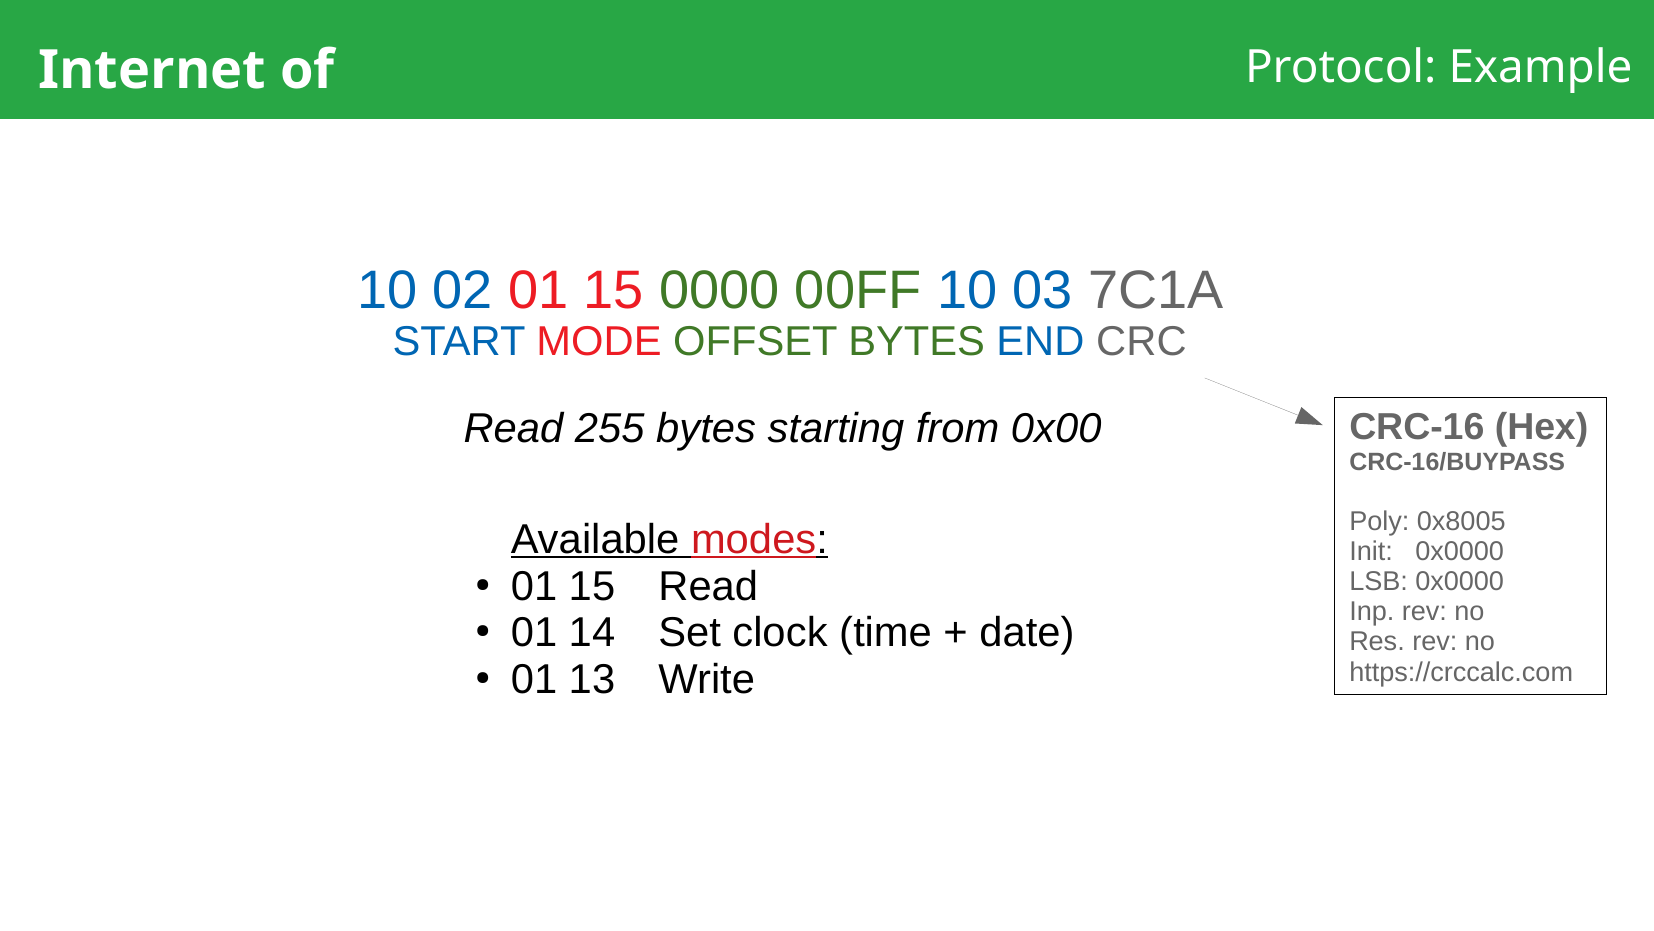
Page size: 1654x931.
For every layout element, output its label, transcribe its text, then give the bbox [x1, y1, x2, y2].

text_box Read 255 bytes starting from 0x00 [413, 397, 1334, 486]
text_box [0, 0, 1654, 119]
text_box Protocol: Example [1230, 25, 1654, 149]
text_box Internet of Things [23, 23, 508, 102]
text_box 10 02 01 15 0000 00FF 10 03 7C1A [307, 251, 1252, 327]
text_box CRC-16 (Hex) CRC-16/BUYPASS Poly: 0x8005 Init: 0x0000 LSB: 0x0000 Inp. rev: no Res. rev: no https://crccalc.com [1334, 397, 1607, 695]
text_box START MODE OFFSET BYTES END CRC [342, 310, 1288, 398]
text_box Available modes: 01 15 Read 01 14 Set clock (time + date) 01 13 Write [460, 508, 1099, 863]
